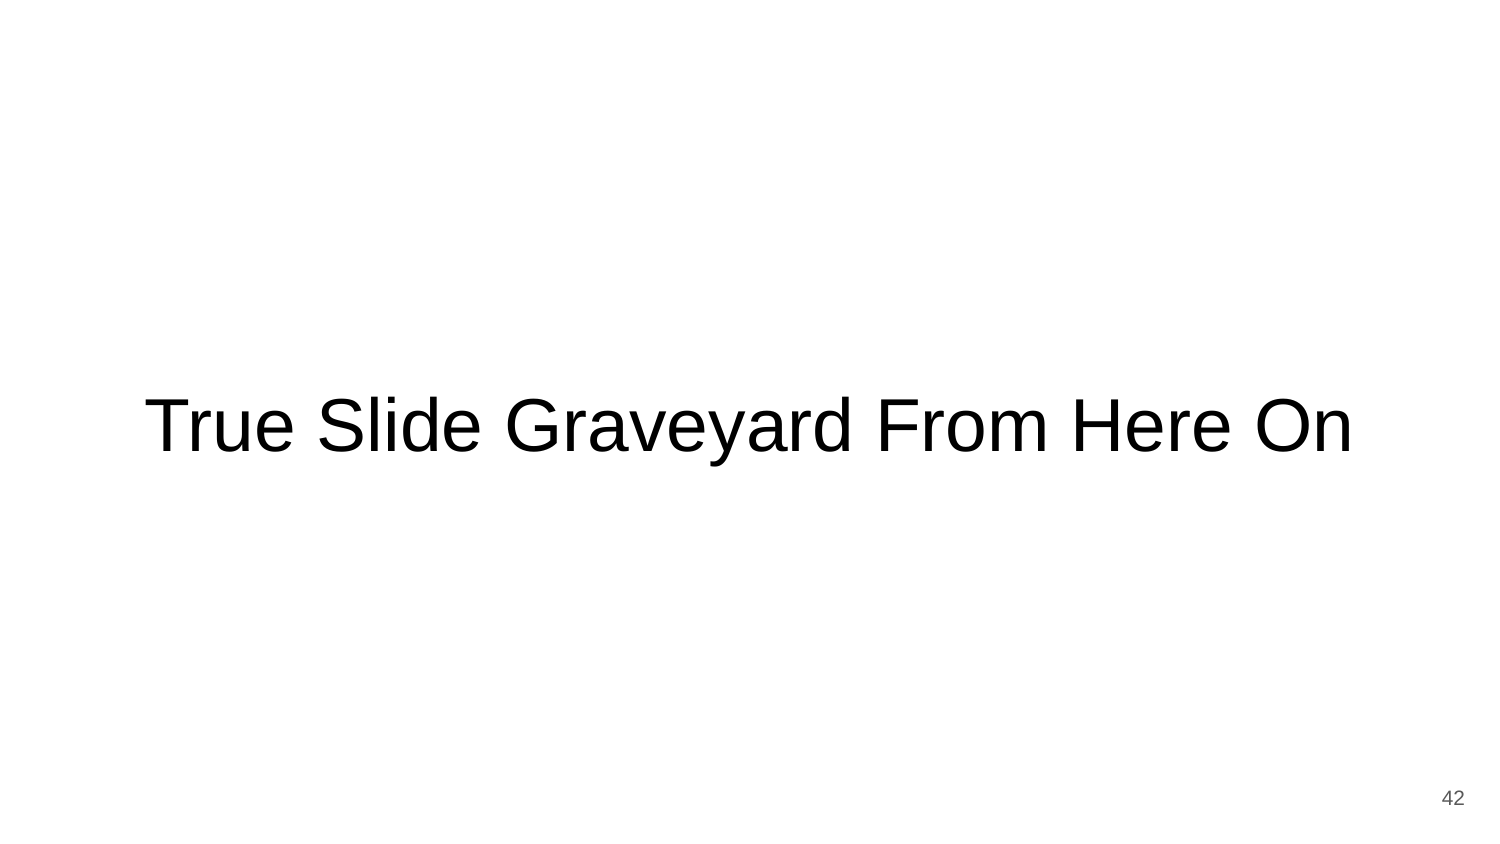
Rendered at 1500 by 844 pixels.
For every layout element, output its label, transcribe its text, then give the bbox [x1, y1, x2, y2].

title True Slide Graveyard From Here On [51, 352, 1449, 491]
slide_number <number> [1389, 764, 1480, 830]
